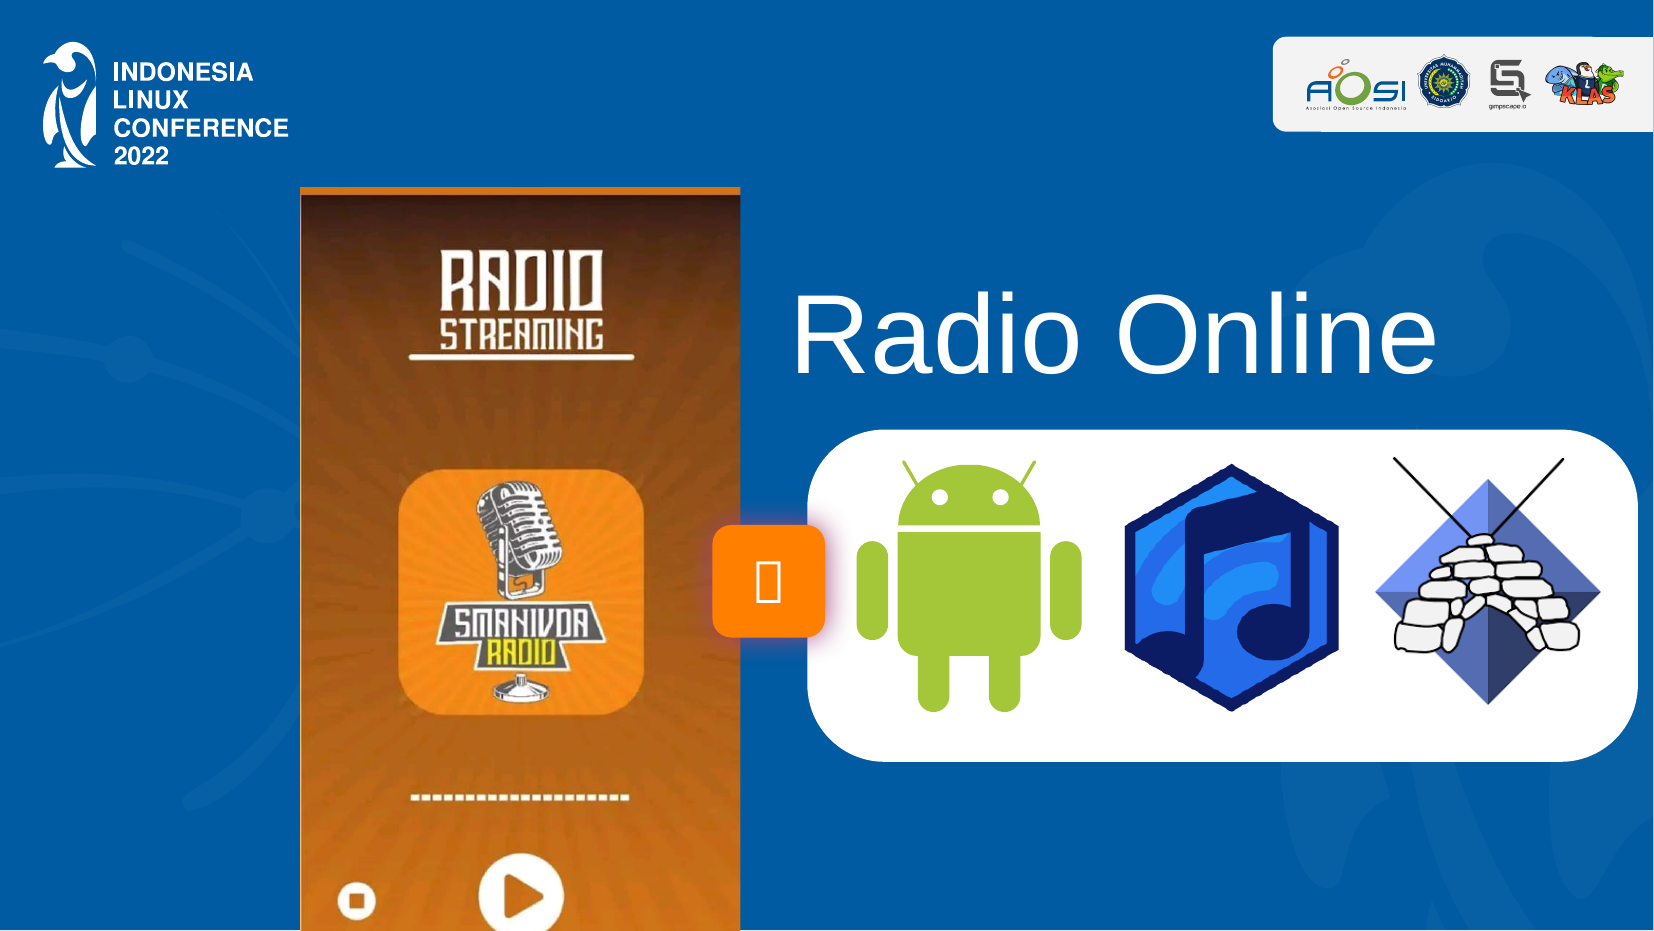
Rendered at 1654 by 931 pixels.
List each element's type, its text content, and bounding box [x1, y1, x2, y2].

text_box [807, 429, 1638, 762]
picture [1545, 62, 1624, 105]
picture [1099, 455, 1362, 719]
picture [300, 187, 741, 931]
picture [1417, 54, 1471, 108]
text_box  [712, 524, 826, 638]
title Radio Online [789, 146, 1540, 409]
picture [1375, 457, 1601, 705]
picture [856, 460, 1082, 713]
